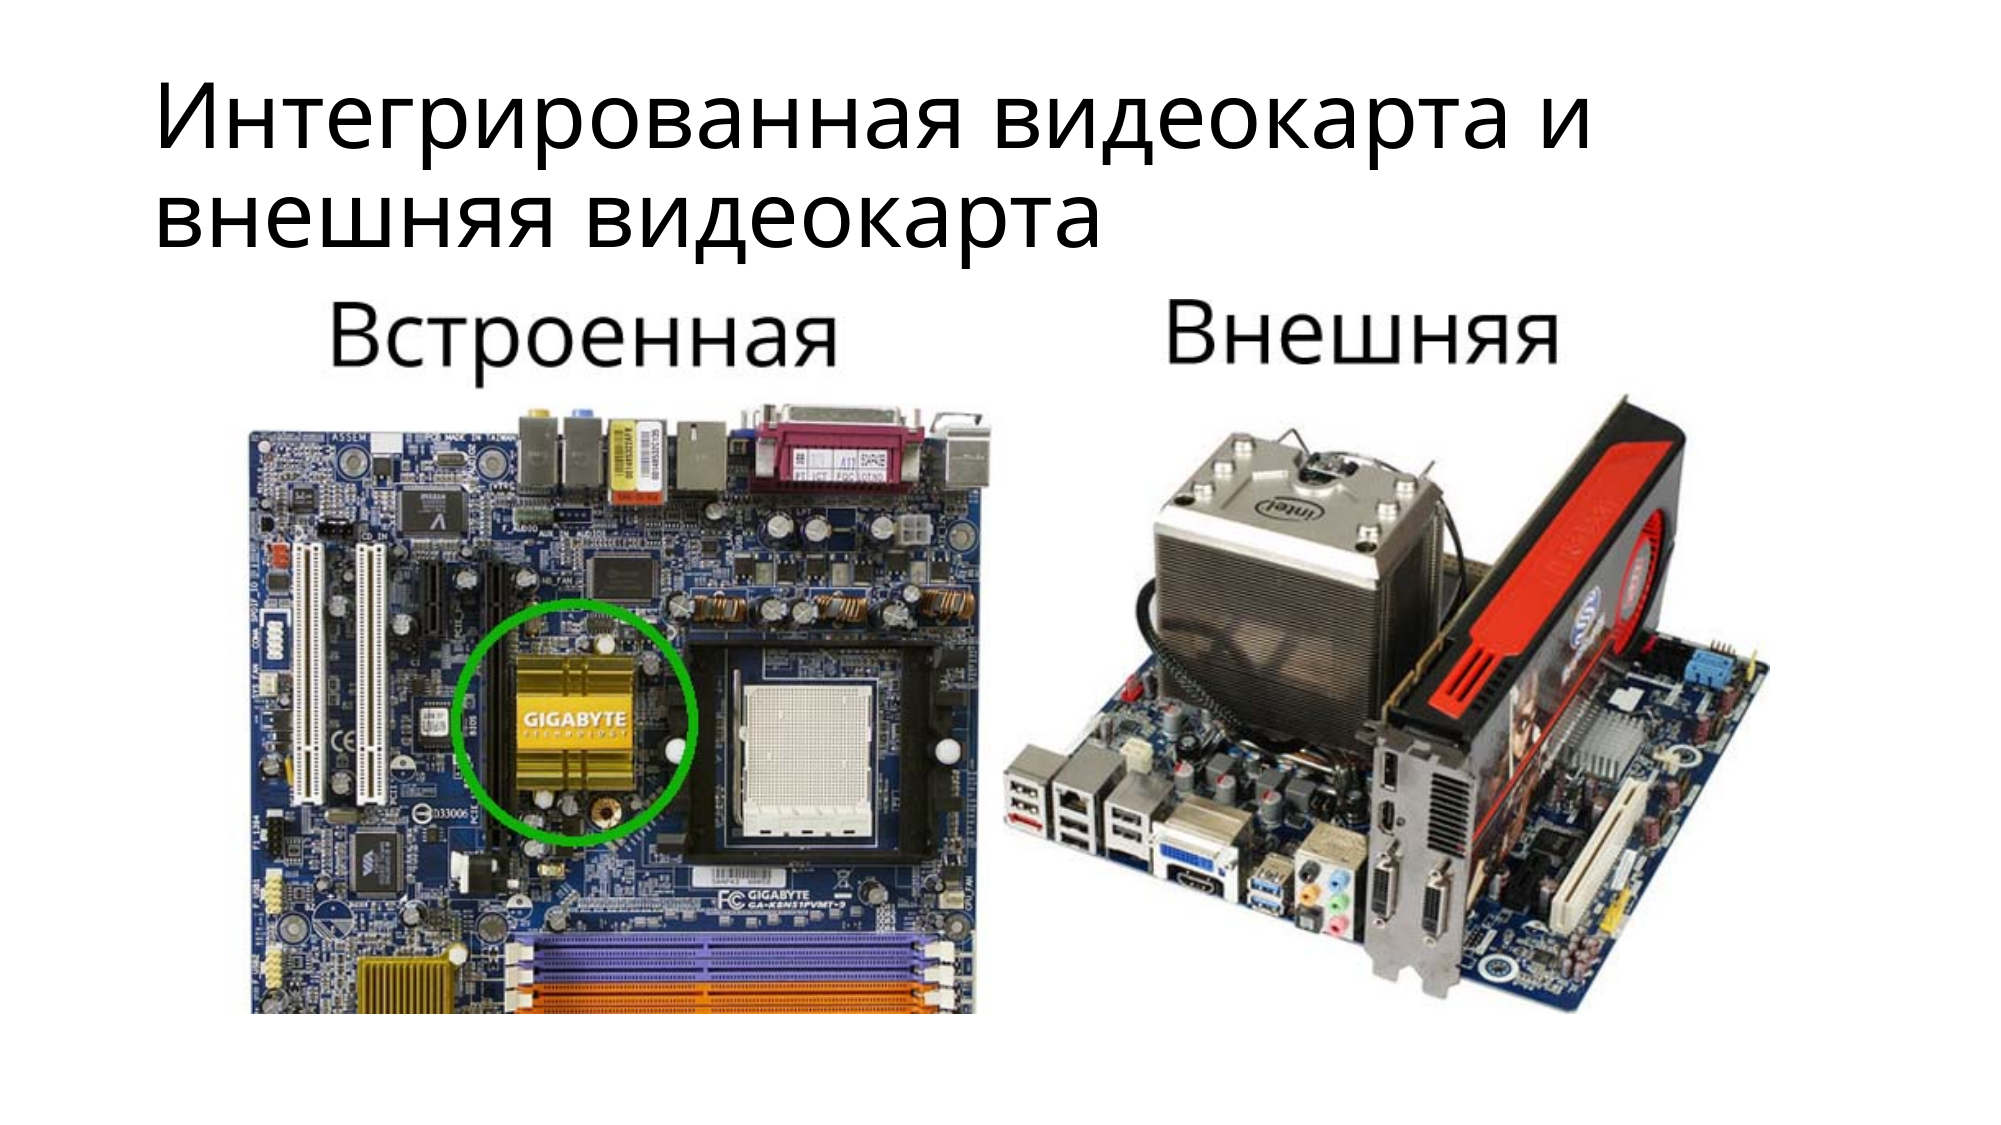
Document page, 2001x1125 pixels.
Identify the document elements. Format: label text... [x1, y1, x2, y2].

title Интегрированная видеокарта и внешняя видеокарта [137, 59, 1863, 278]
picture [230, 299, 1770, 1014]
